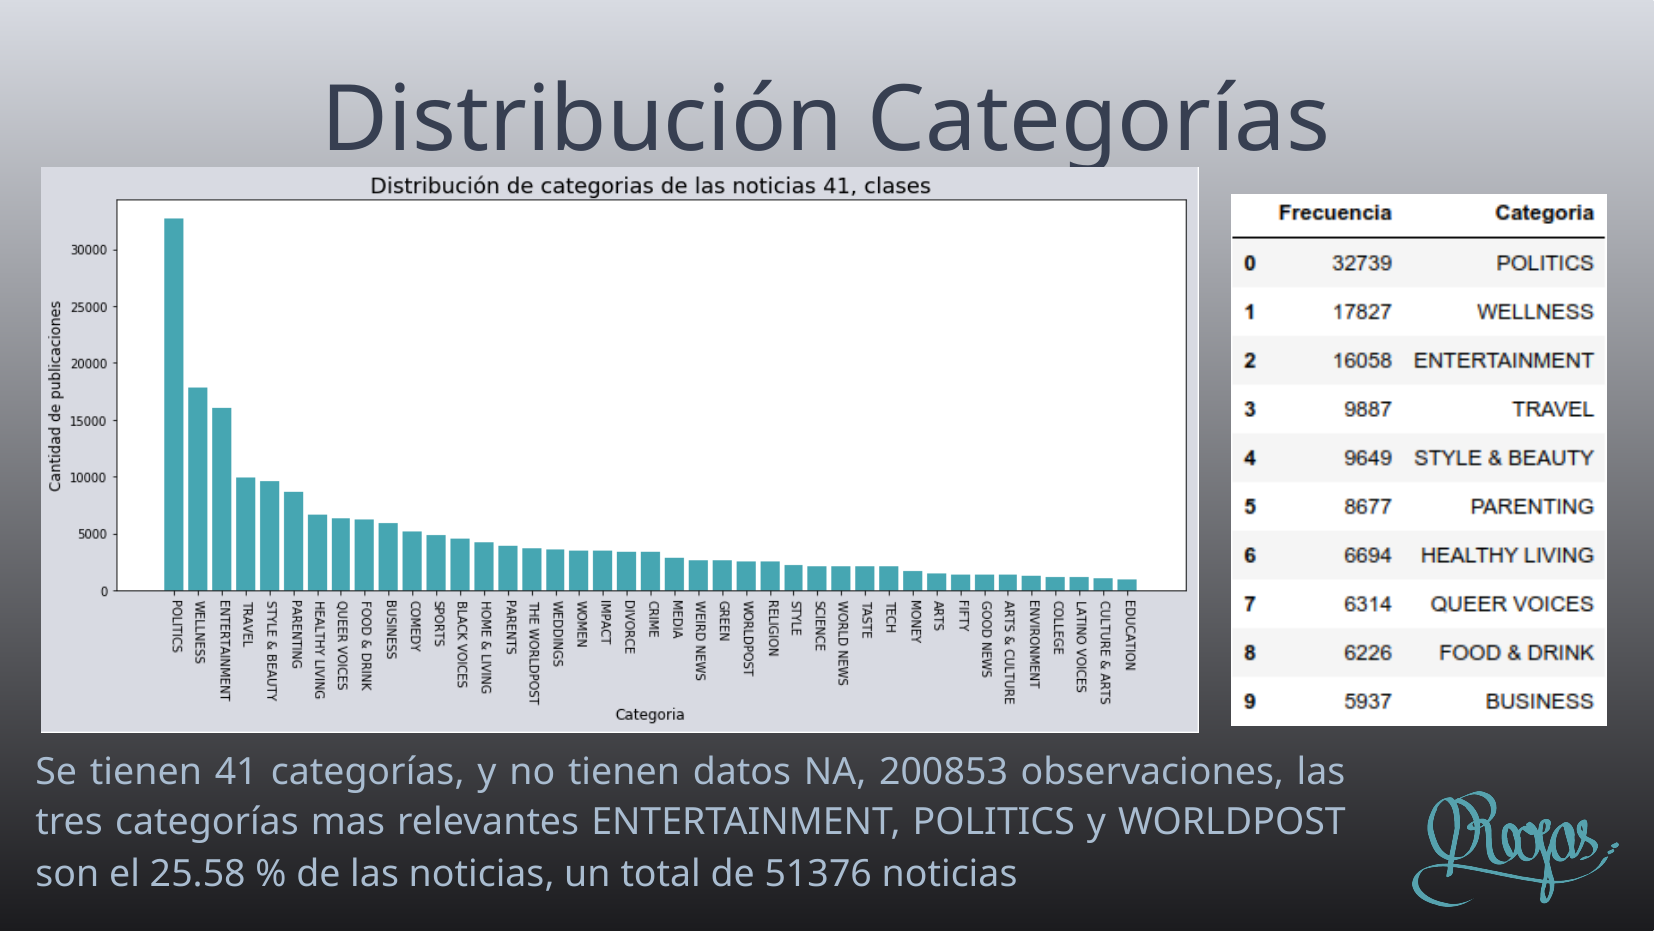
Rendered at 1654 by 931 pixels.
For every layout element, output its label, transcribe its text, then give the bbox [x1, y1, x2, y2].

list Se tienen 41 categorías, y no tienen datos NA, 200853 observaciones, las tres categorías mas relevantes ENTERTAINMENT, POLITICS y WORLDPOST son el 25.58 % de las noticias, un total de 51376 noticias [35, 744, 1347, 917]
picture [1412, 791, 1619, 907]
picture [1231, 194, 1607, 726]
picture [41, 167, 1199, 733]
title Distribución Categorías [82, 37, 1571, 193]
